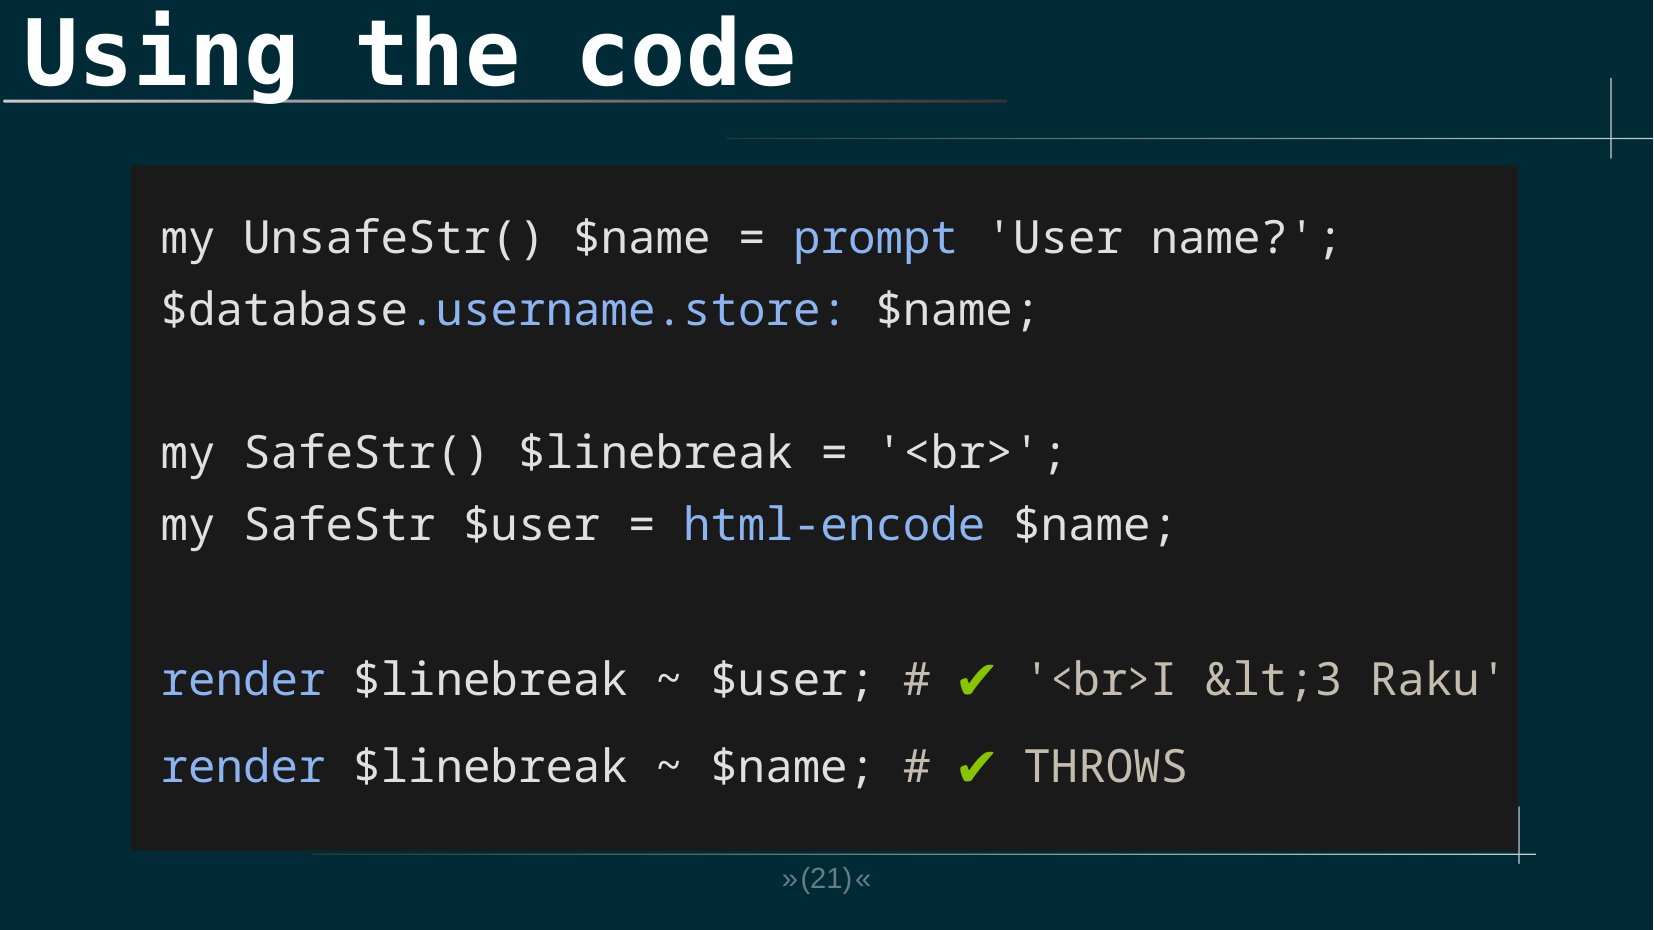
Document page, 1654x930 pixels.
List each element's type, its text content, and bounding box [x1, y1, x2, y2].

text_box my UnsafeStr() $name = prompt 'User name?'; $database.username.store: $name; my SafeStr() $linebreak = '<br>'; my SafeStr $user = html-encode $name; render $linebreak ~ $user; # ✔ '<br>I &lt;3 Raku' render $linebreak ~ $name; # ✔ THROWS [130, 165, 1519, 851]
title Using the code [23, 0, 1588, 108]
